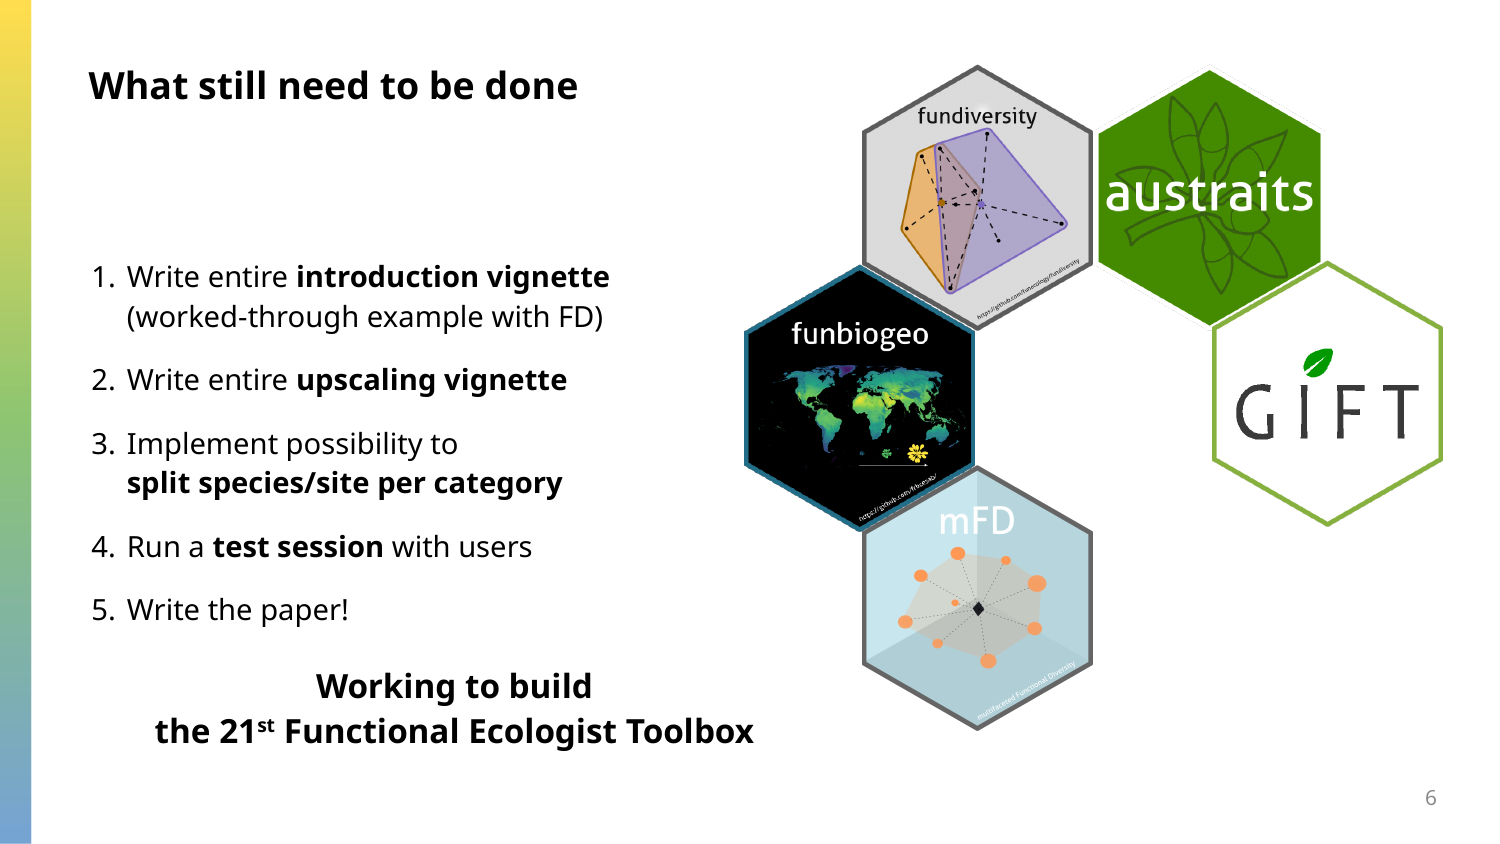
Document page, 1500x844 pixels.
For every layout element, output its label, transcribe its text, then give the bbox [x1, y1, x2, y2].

text_box Write entire introduction vignette (worked-through example with FD) Write entire upscaling vignette Implement possibility to split species/site per category Run a test session with users Write the paper! [76, 249, 745, 621]
picture [0, 0, 1500, 844]
text_box Working to build the 21st Functional Ecologist Toolbox [88, 655, 821, 752]
list What still need to be done [88, 61, 1442, 157]
